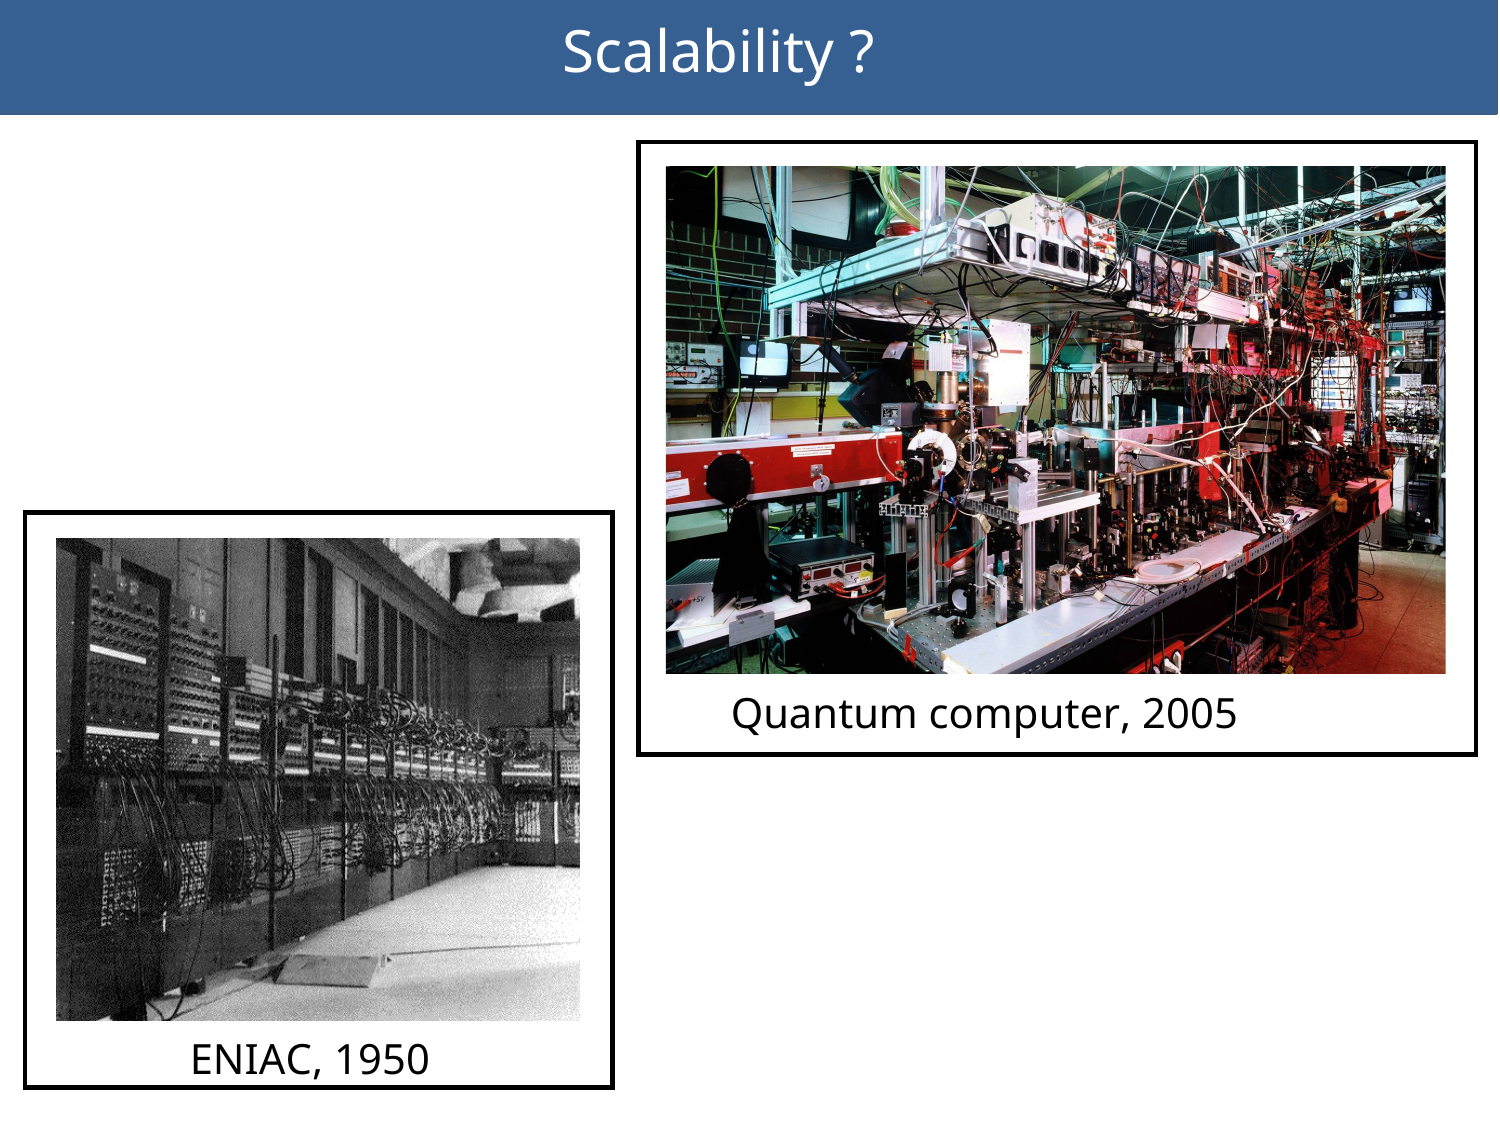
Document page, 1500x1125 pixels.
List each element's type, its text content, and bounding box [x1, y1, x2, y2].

text_box [24, 512, 613, 1088]
picture [56, 538, 580, 1021]
picture [665, 166, 1446, 674]
text_box ENIAC, 1950 [174, 1025, 446, 1091]
text_box Quantum computer, 2005 [716, 679, 1254, 745]
list Scalability ? [156, 12, 1282, 111]
text_box [638, 141, 1476, 755]
